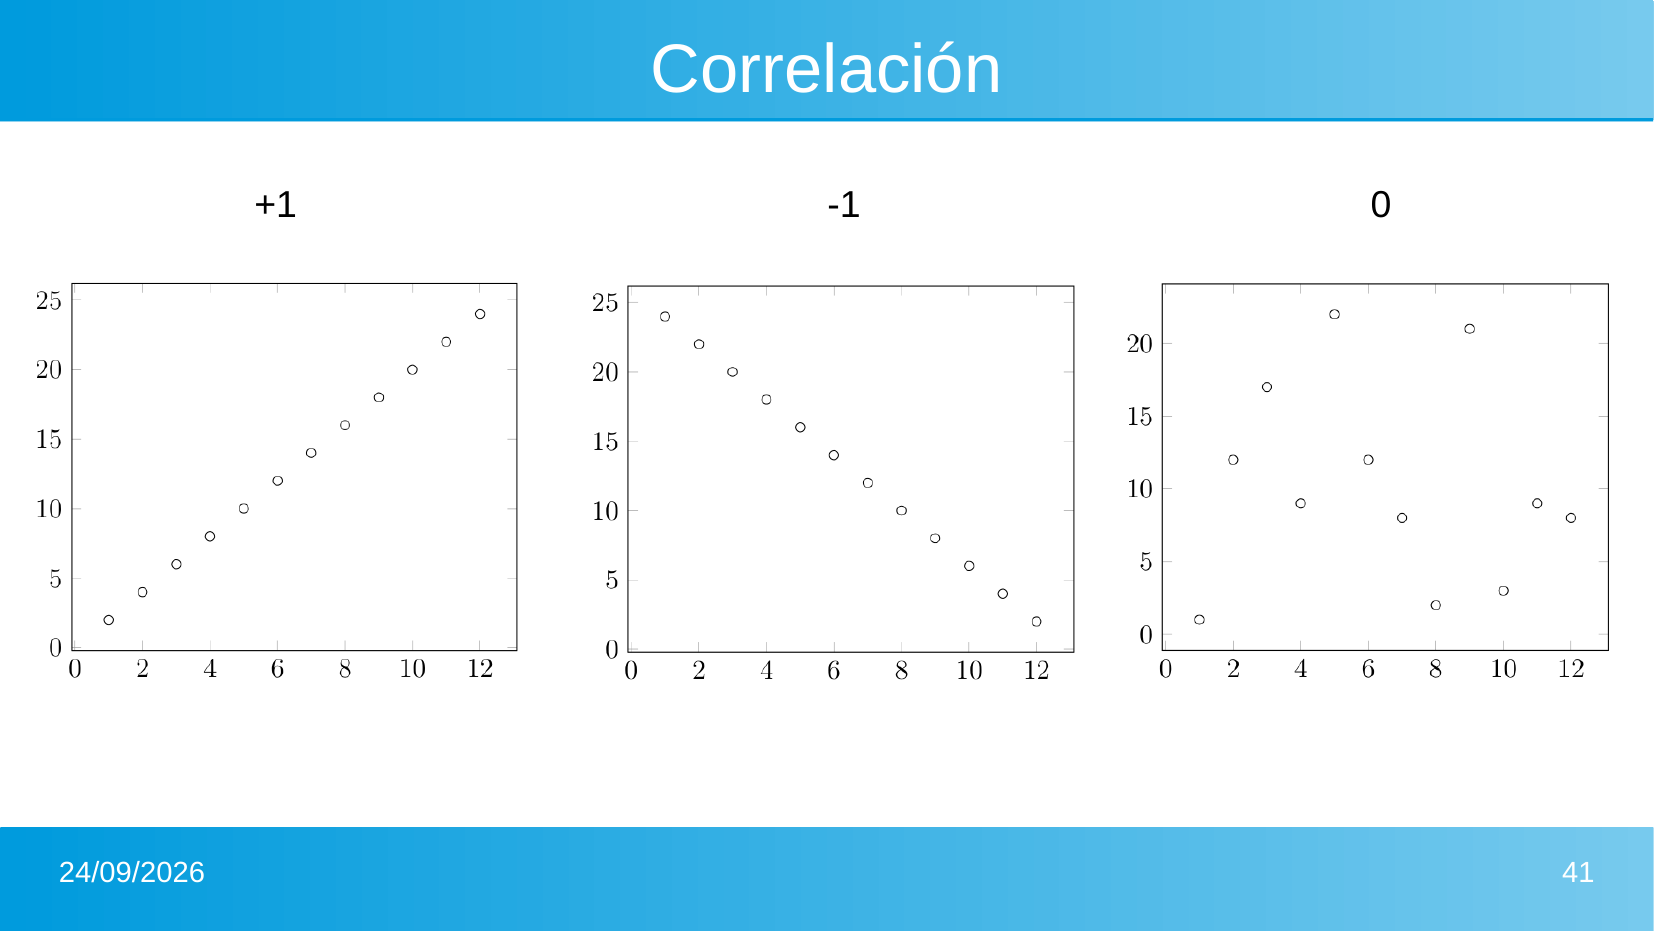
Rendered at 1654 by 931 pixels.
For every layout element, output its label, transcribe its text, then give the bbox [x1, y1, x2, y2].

text_box -1 [812, 175, 876, 233]
picture [588, 282, 1076, 680]
text_box 0 [1355, 175, 1407, 233]
title Correlación [59, 29, 1595, 108]
picture [1125, 281, 1610, 680]
text_box +1 [239, 175, 313, 233]
picture [30, 279, 522, 687]
